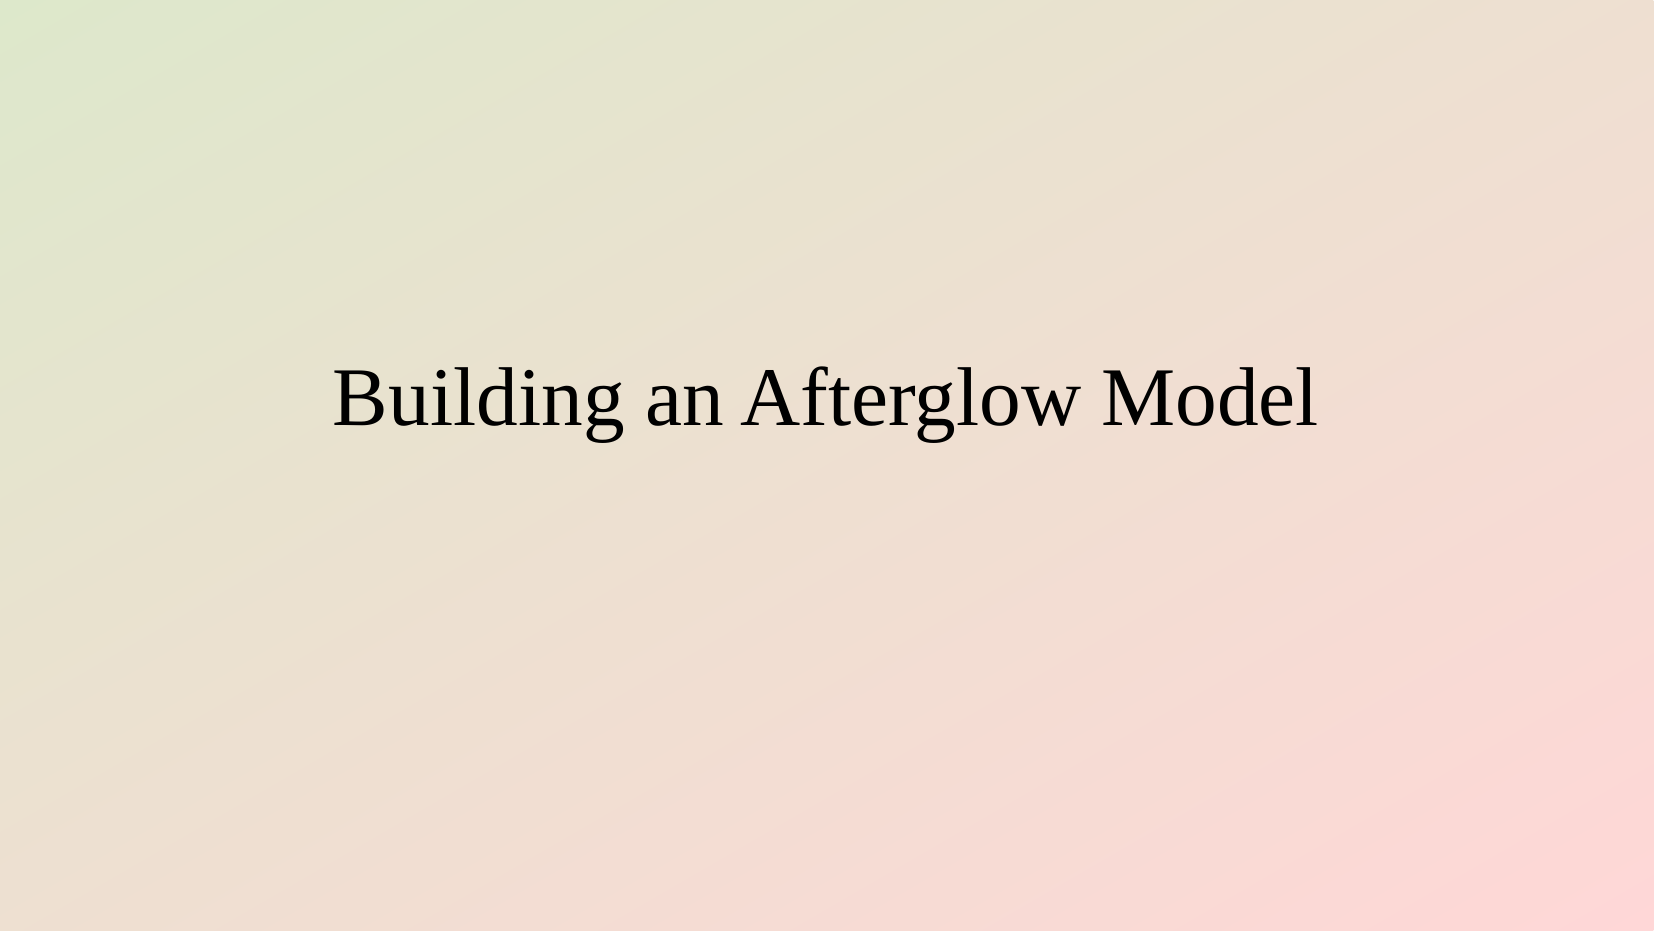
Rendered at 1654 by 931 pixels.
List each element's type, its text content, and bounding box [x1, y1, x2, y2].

subtitle Building an Afterglow Model [82, 37, 1571, 757]
